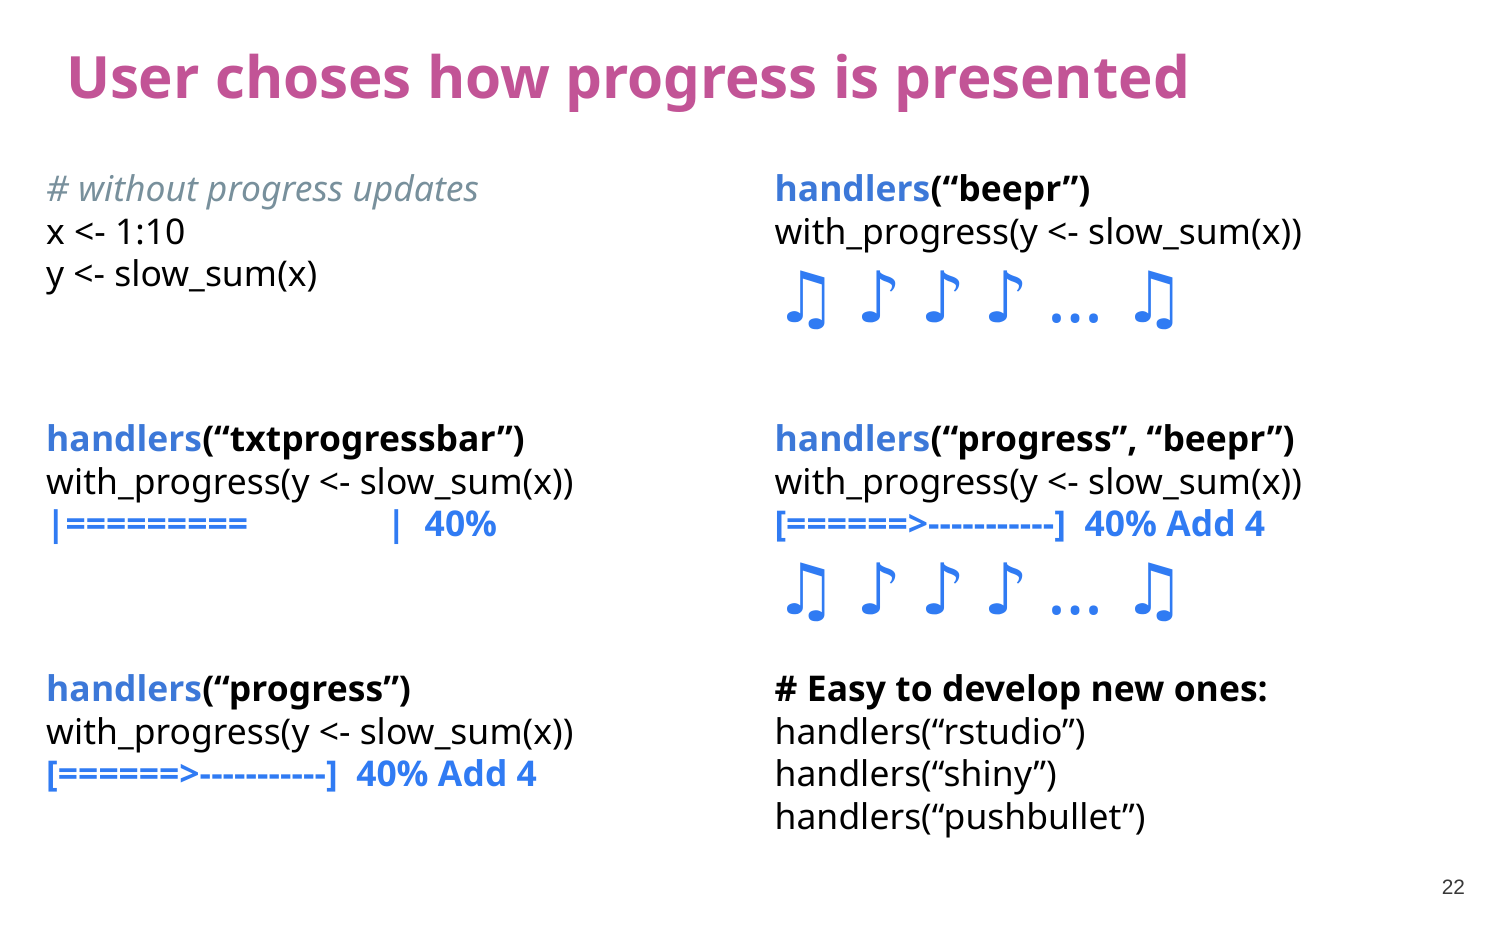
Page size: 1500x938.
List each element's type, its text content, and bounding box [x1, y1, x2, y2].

list # Easy to develop new ones: handlers(“rstudio”) handlers(“shiny”) handlers(“pushbullet”) [759, 651, 1482, 892]
list handlers(“progress”) with_progress(y <- slow_sum(x)) [======>-----------] 40% Add 4 [31, 651, 753, 892]
list handlers(“txtprogressbar”) with_progress(y <- slow_sum(x)) |========= | 40% [31, 401, 753, 642]
slide_number <number> [1389, 849, 1480, 922]
list # without progress updates x <- 1:10 y <- slow_sum(x) [31, 151, 753, 392]
title User choses how progress is presented [51, 25, 1449, 130]
list handlers(“beepr”) with_progress(y <- slow_sum(x)) ♫ ♪ ♪ ♪ … ♫ [759, 151, 1482, 392]
list handlers(“progress”, “beepr”) with_progress(y <- slow_sum(x)) [======>-----------] 40% Add 4 ♫ ♪ ♪ ♪ … ♫ [759, 401, 1482, 642]
